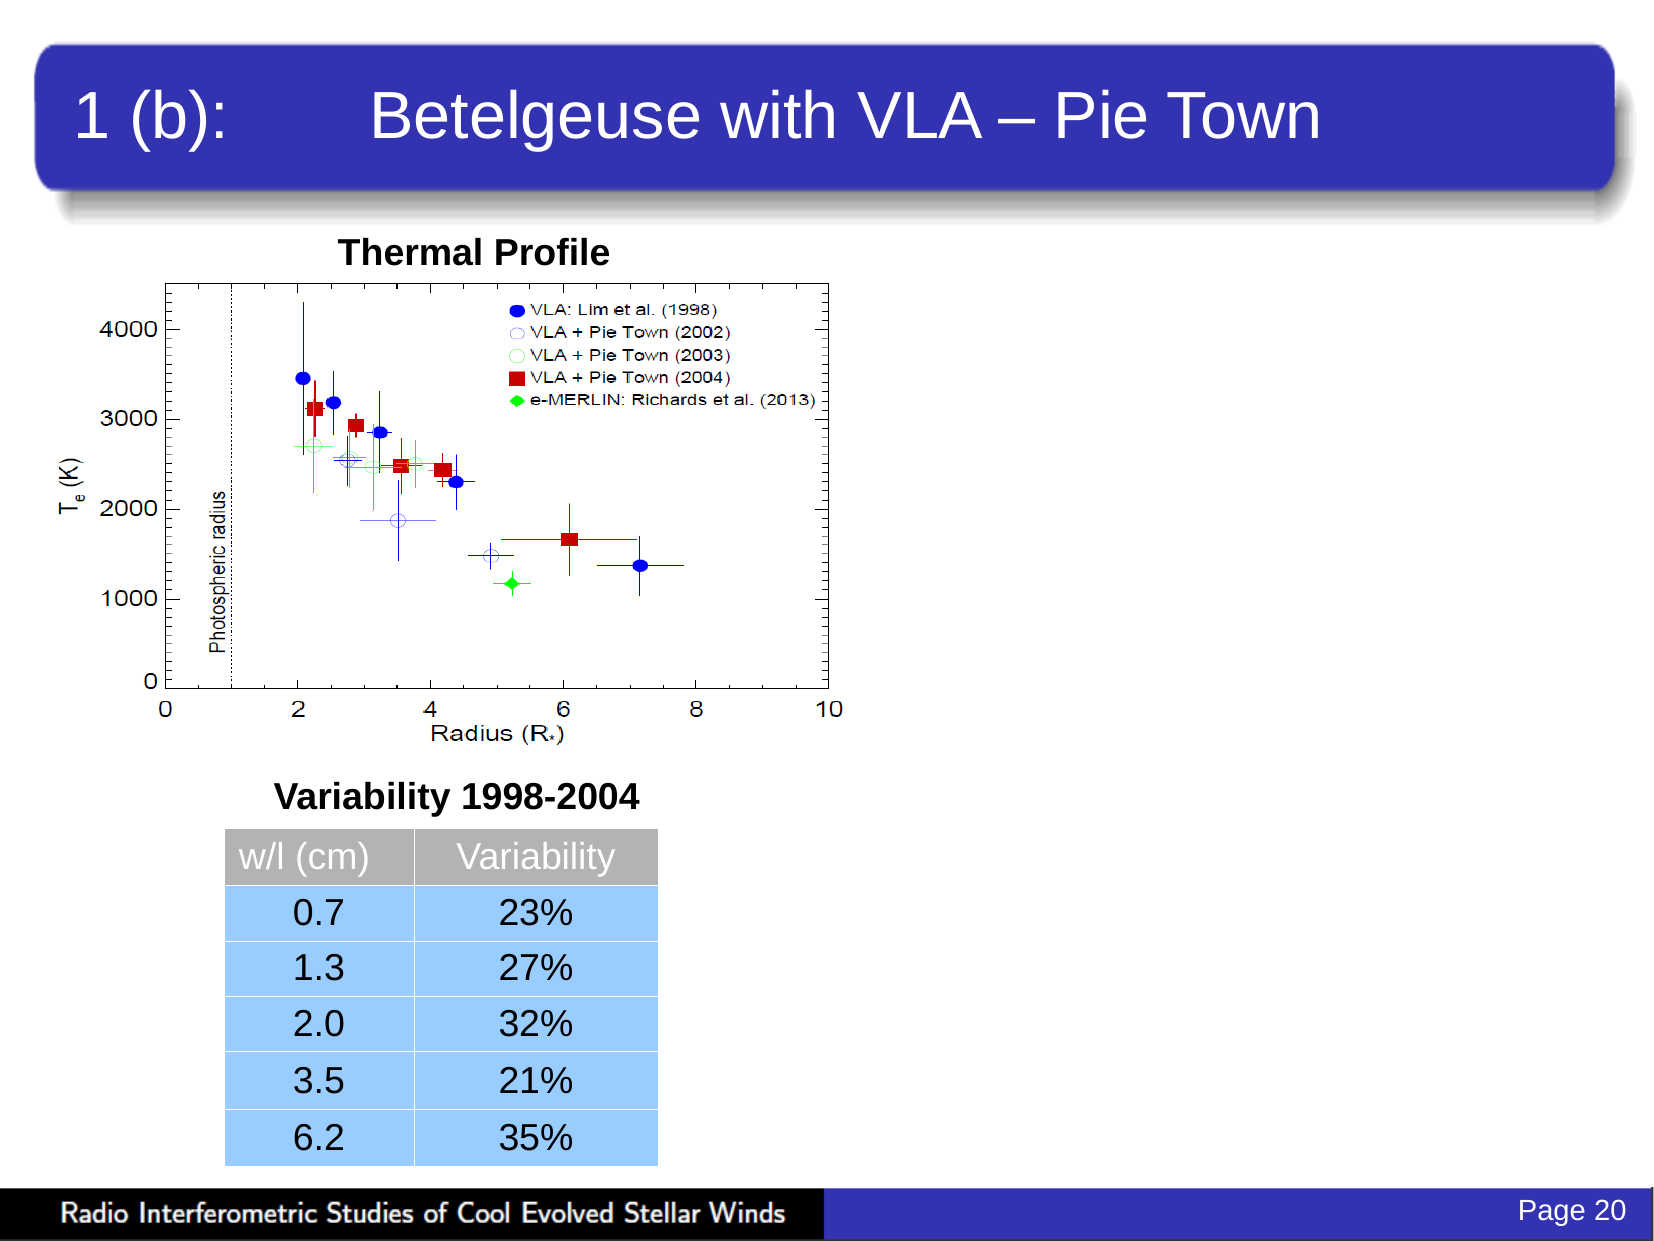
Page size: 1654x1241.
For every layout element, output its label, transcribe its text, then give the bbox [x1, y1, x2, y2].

picture [23, 29, 1648, 237]
table_cell 21% [415, 1052, 658, 1109]
table_cell 6.2 [225, 1110, 414, 1166]
picture [42, 273, 875, 751]
table_header w/l (cm) [225, 829, 414, 885]
table_header Variability [415, 829, 658, 885]
text_box 1 (b): Betelgeuse with VLA – Pie Town [59, 70, 1595, 236]
table_cell 27% [415, 942, 658, 996]
picture [0, 1187, 1654, 1241]
text_box Variability 1998-2004 [220, 768, 693, 826]
table_cell 2.0 [225, 997, 414, 1051]
table_cell 32% [415, 997, 658, 1051]
table_cell 23% [415, 886, 658, 941]
table_cell 1.3 [225, 942, 414, 996]
text_box Thermal Profile [169, 224, 790, 273]
table_cell 0.7 [225, 886, 414, 941]
text_box Page 20 [814, 1187, 1642, 1235]
table_cell 3.5 [225, 1052, 414, 1109]
table_cell 35% [415, 1110, 658, 1166]
